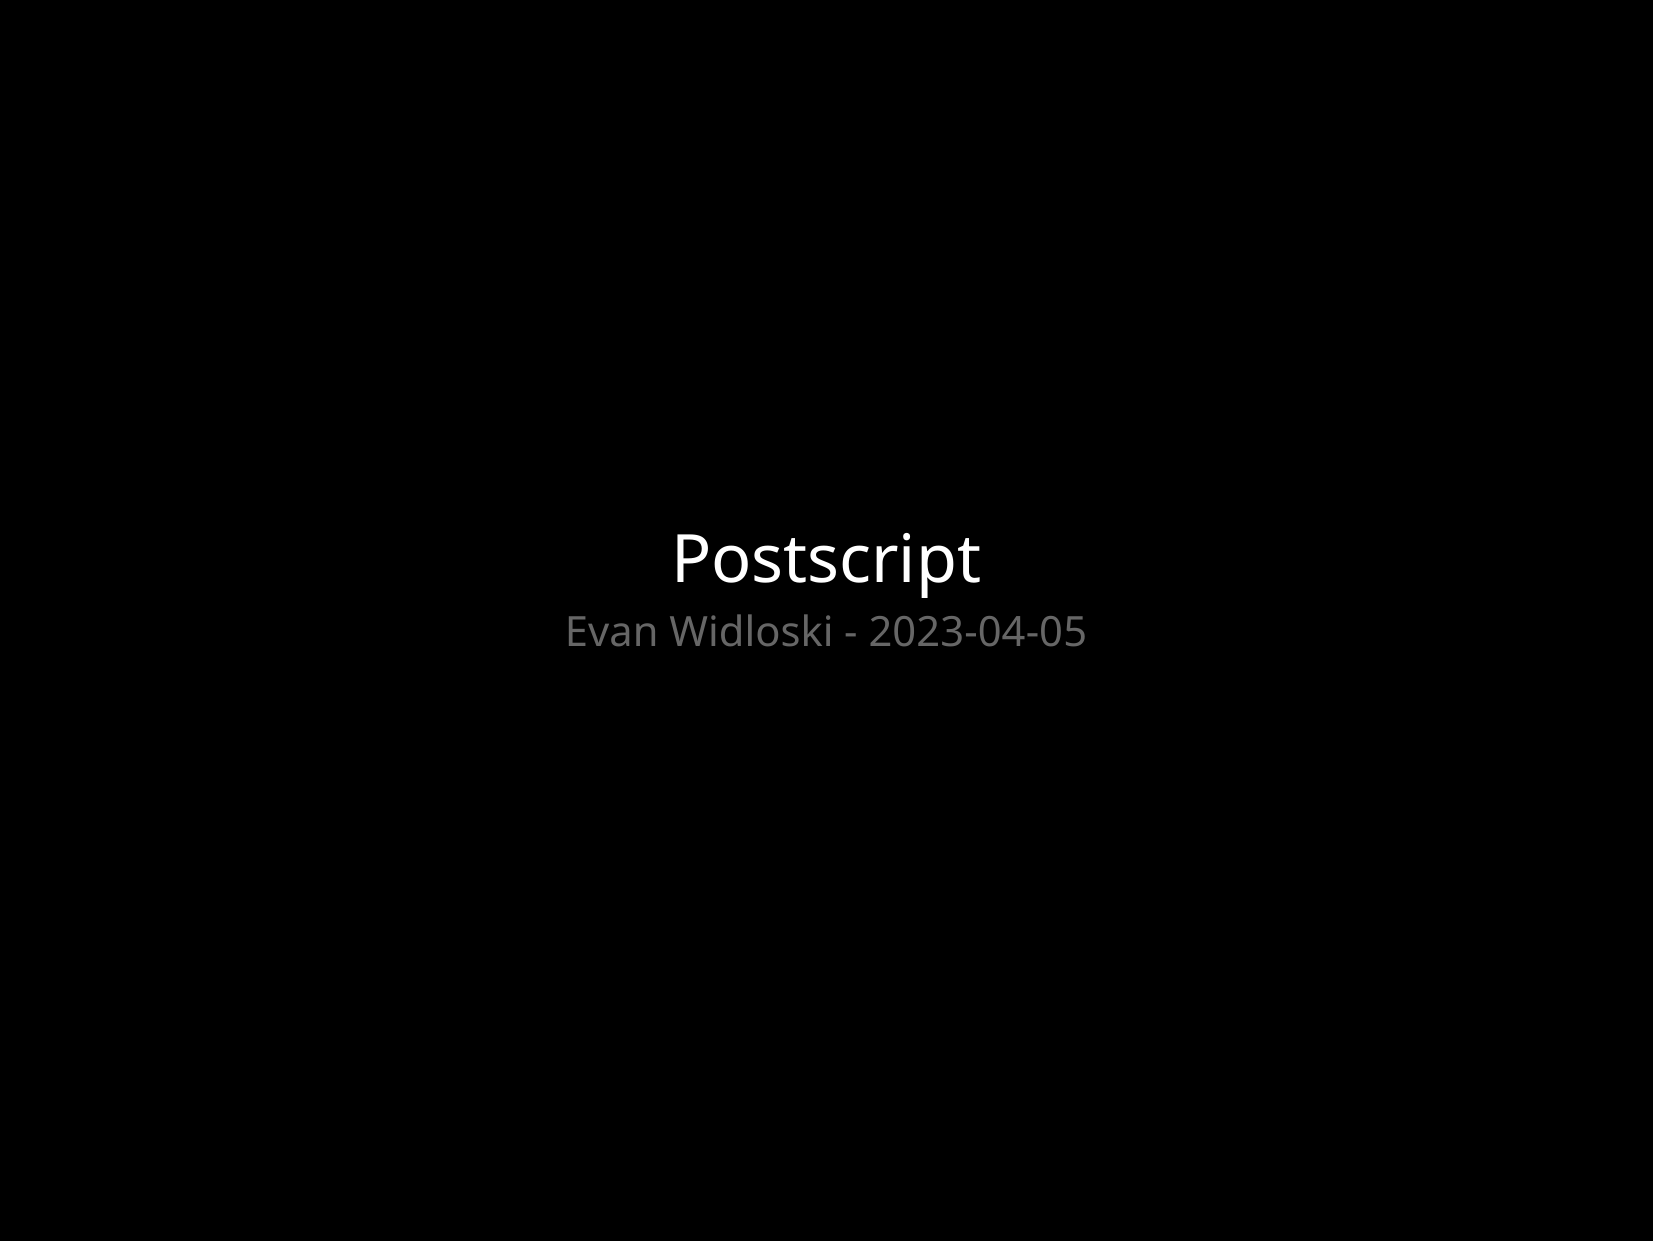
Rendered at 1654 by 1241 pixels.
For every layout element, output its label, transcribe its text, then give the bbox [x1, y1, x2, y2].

subtitle Postscript Evan Widloski - 2023-04-05 [82, 225, 1571, 945]
